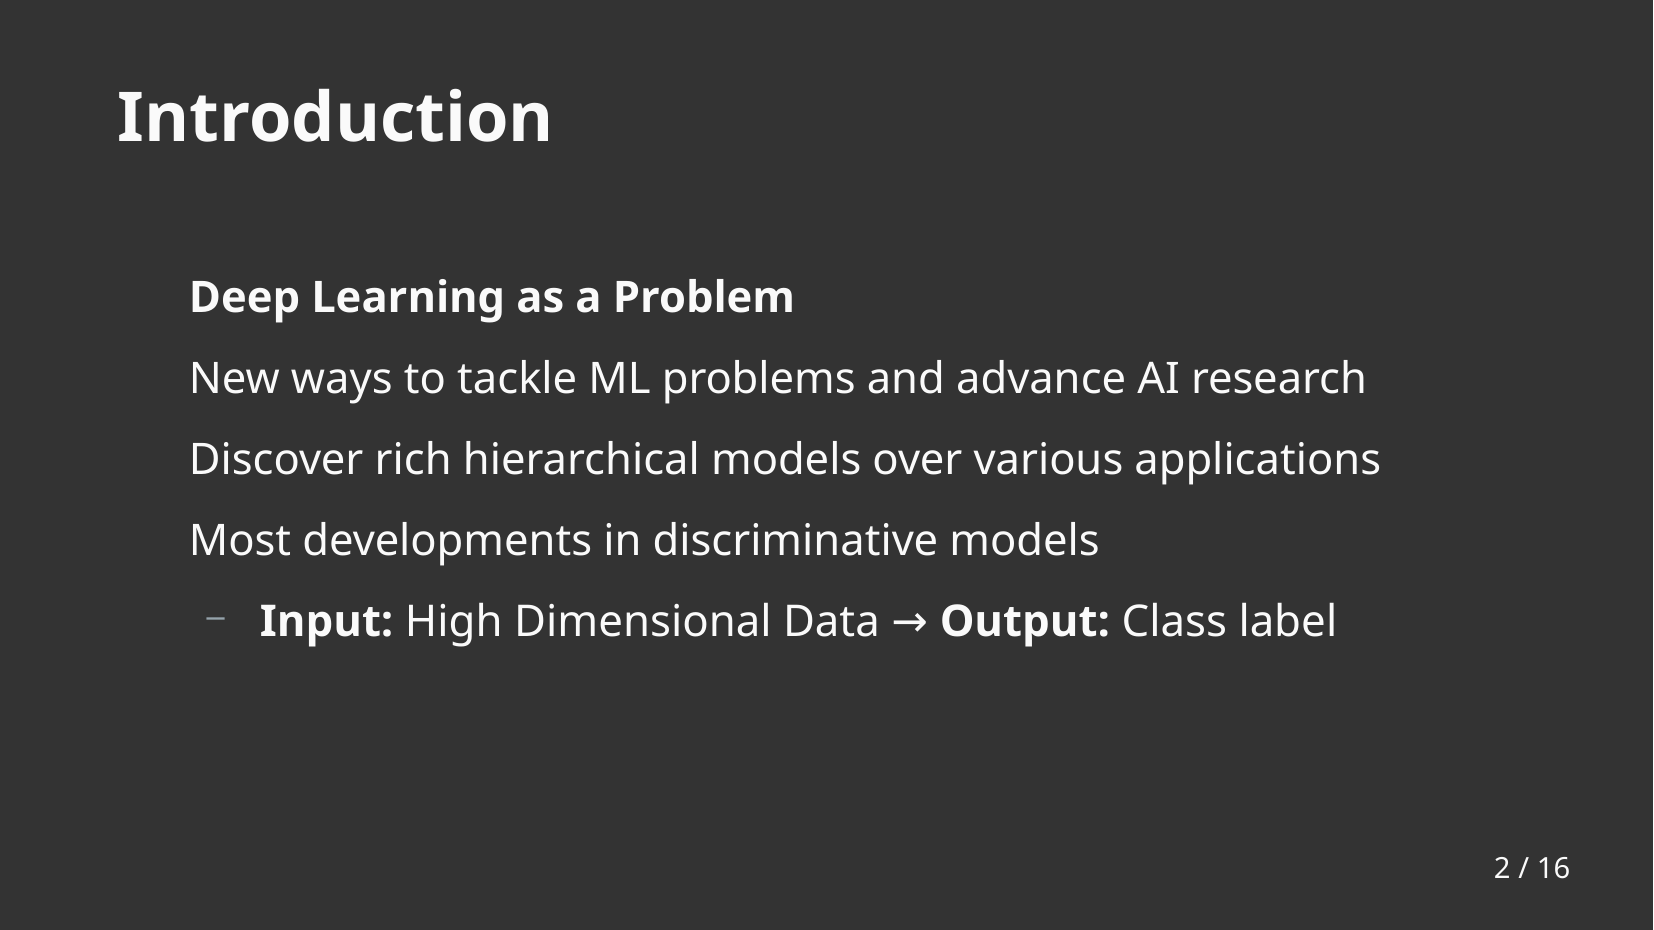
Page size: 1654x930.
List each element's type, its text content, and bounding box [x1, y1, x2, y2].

list Deep Learning as a Problem New ways to tackle ML problems and advance AI research Discover rich hierarchical models over various applications Most developments in discriminative models Input: High Dimensional Data → Output: Class label [117, 265, 1535, 806]
title Introduction [117, 36, 1571, 193]
